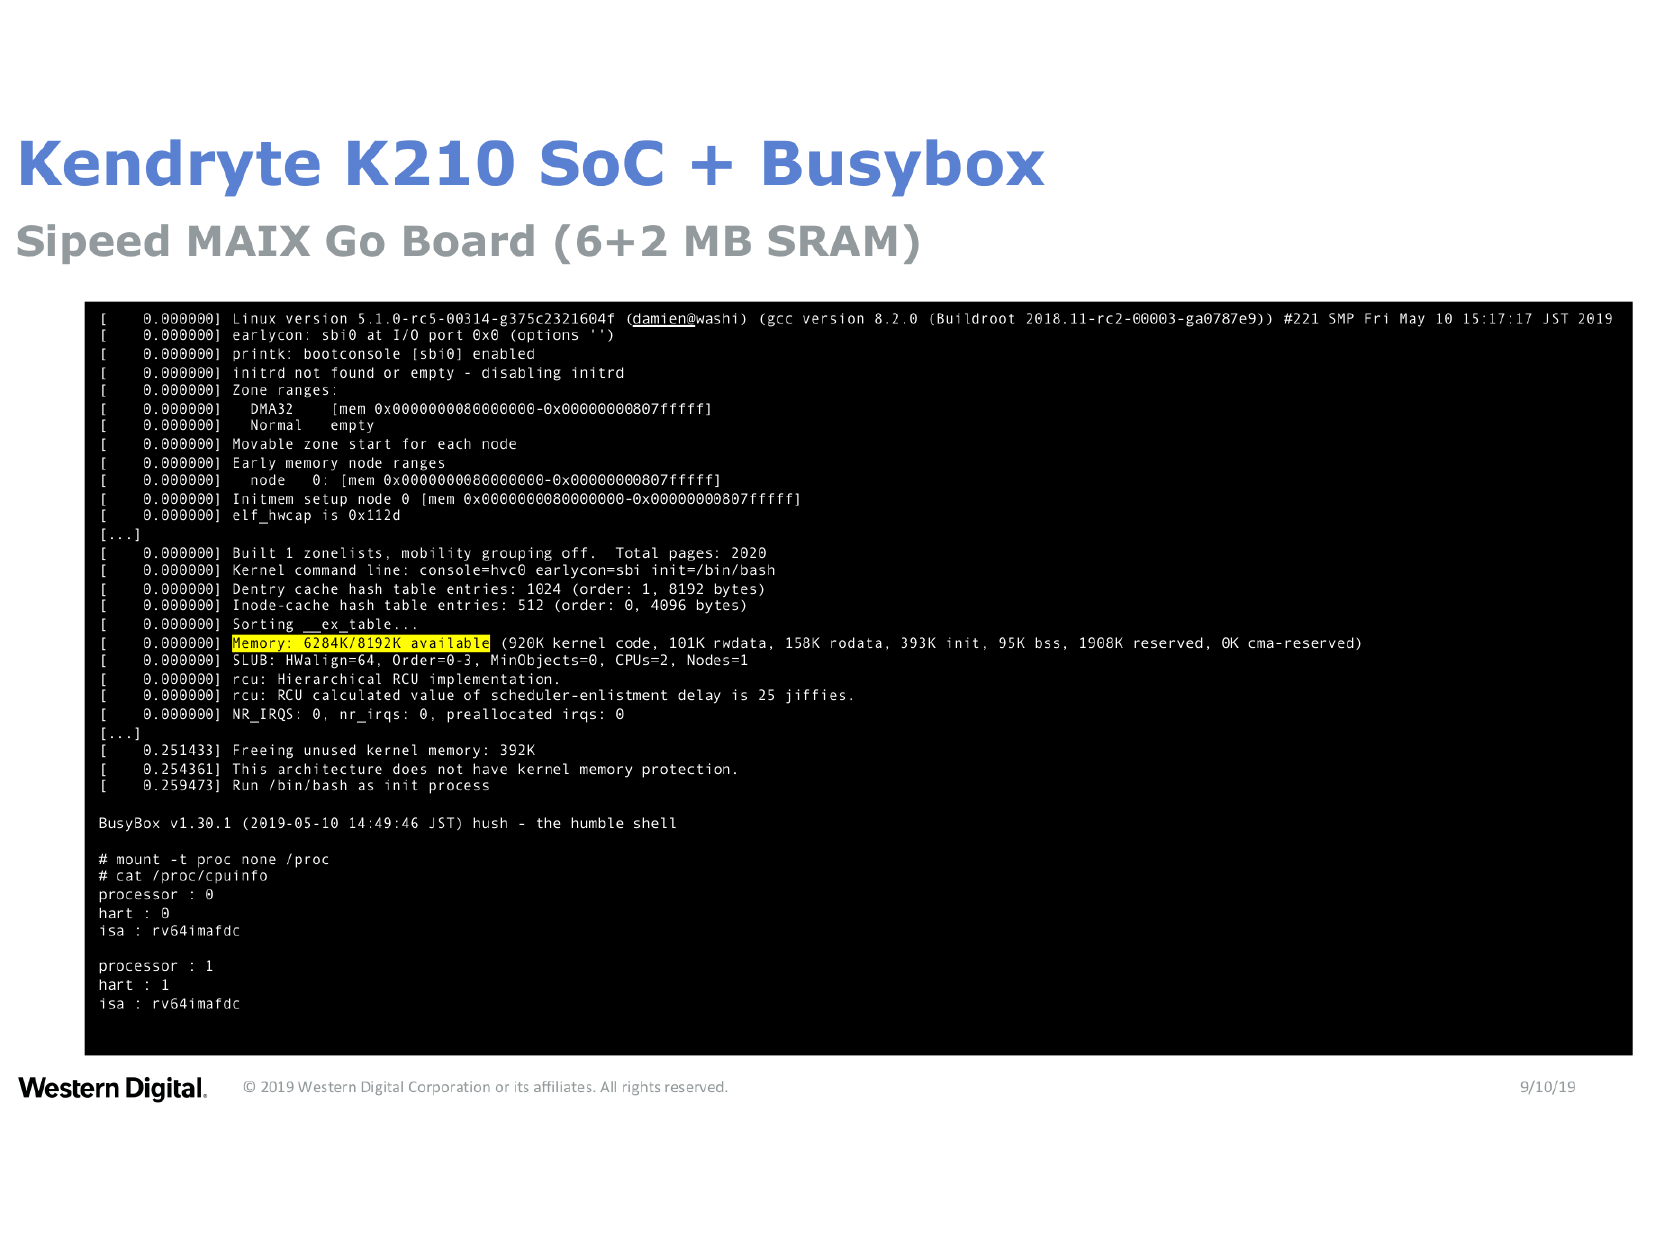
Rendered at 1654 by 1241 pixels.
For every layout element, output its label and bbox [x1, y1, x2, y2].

picture [0, 104, 1654, 1118]
